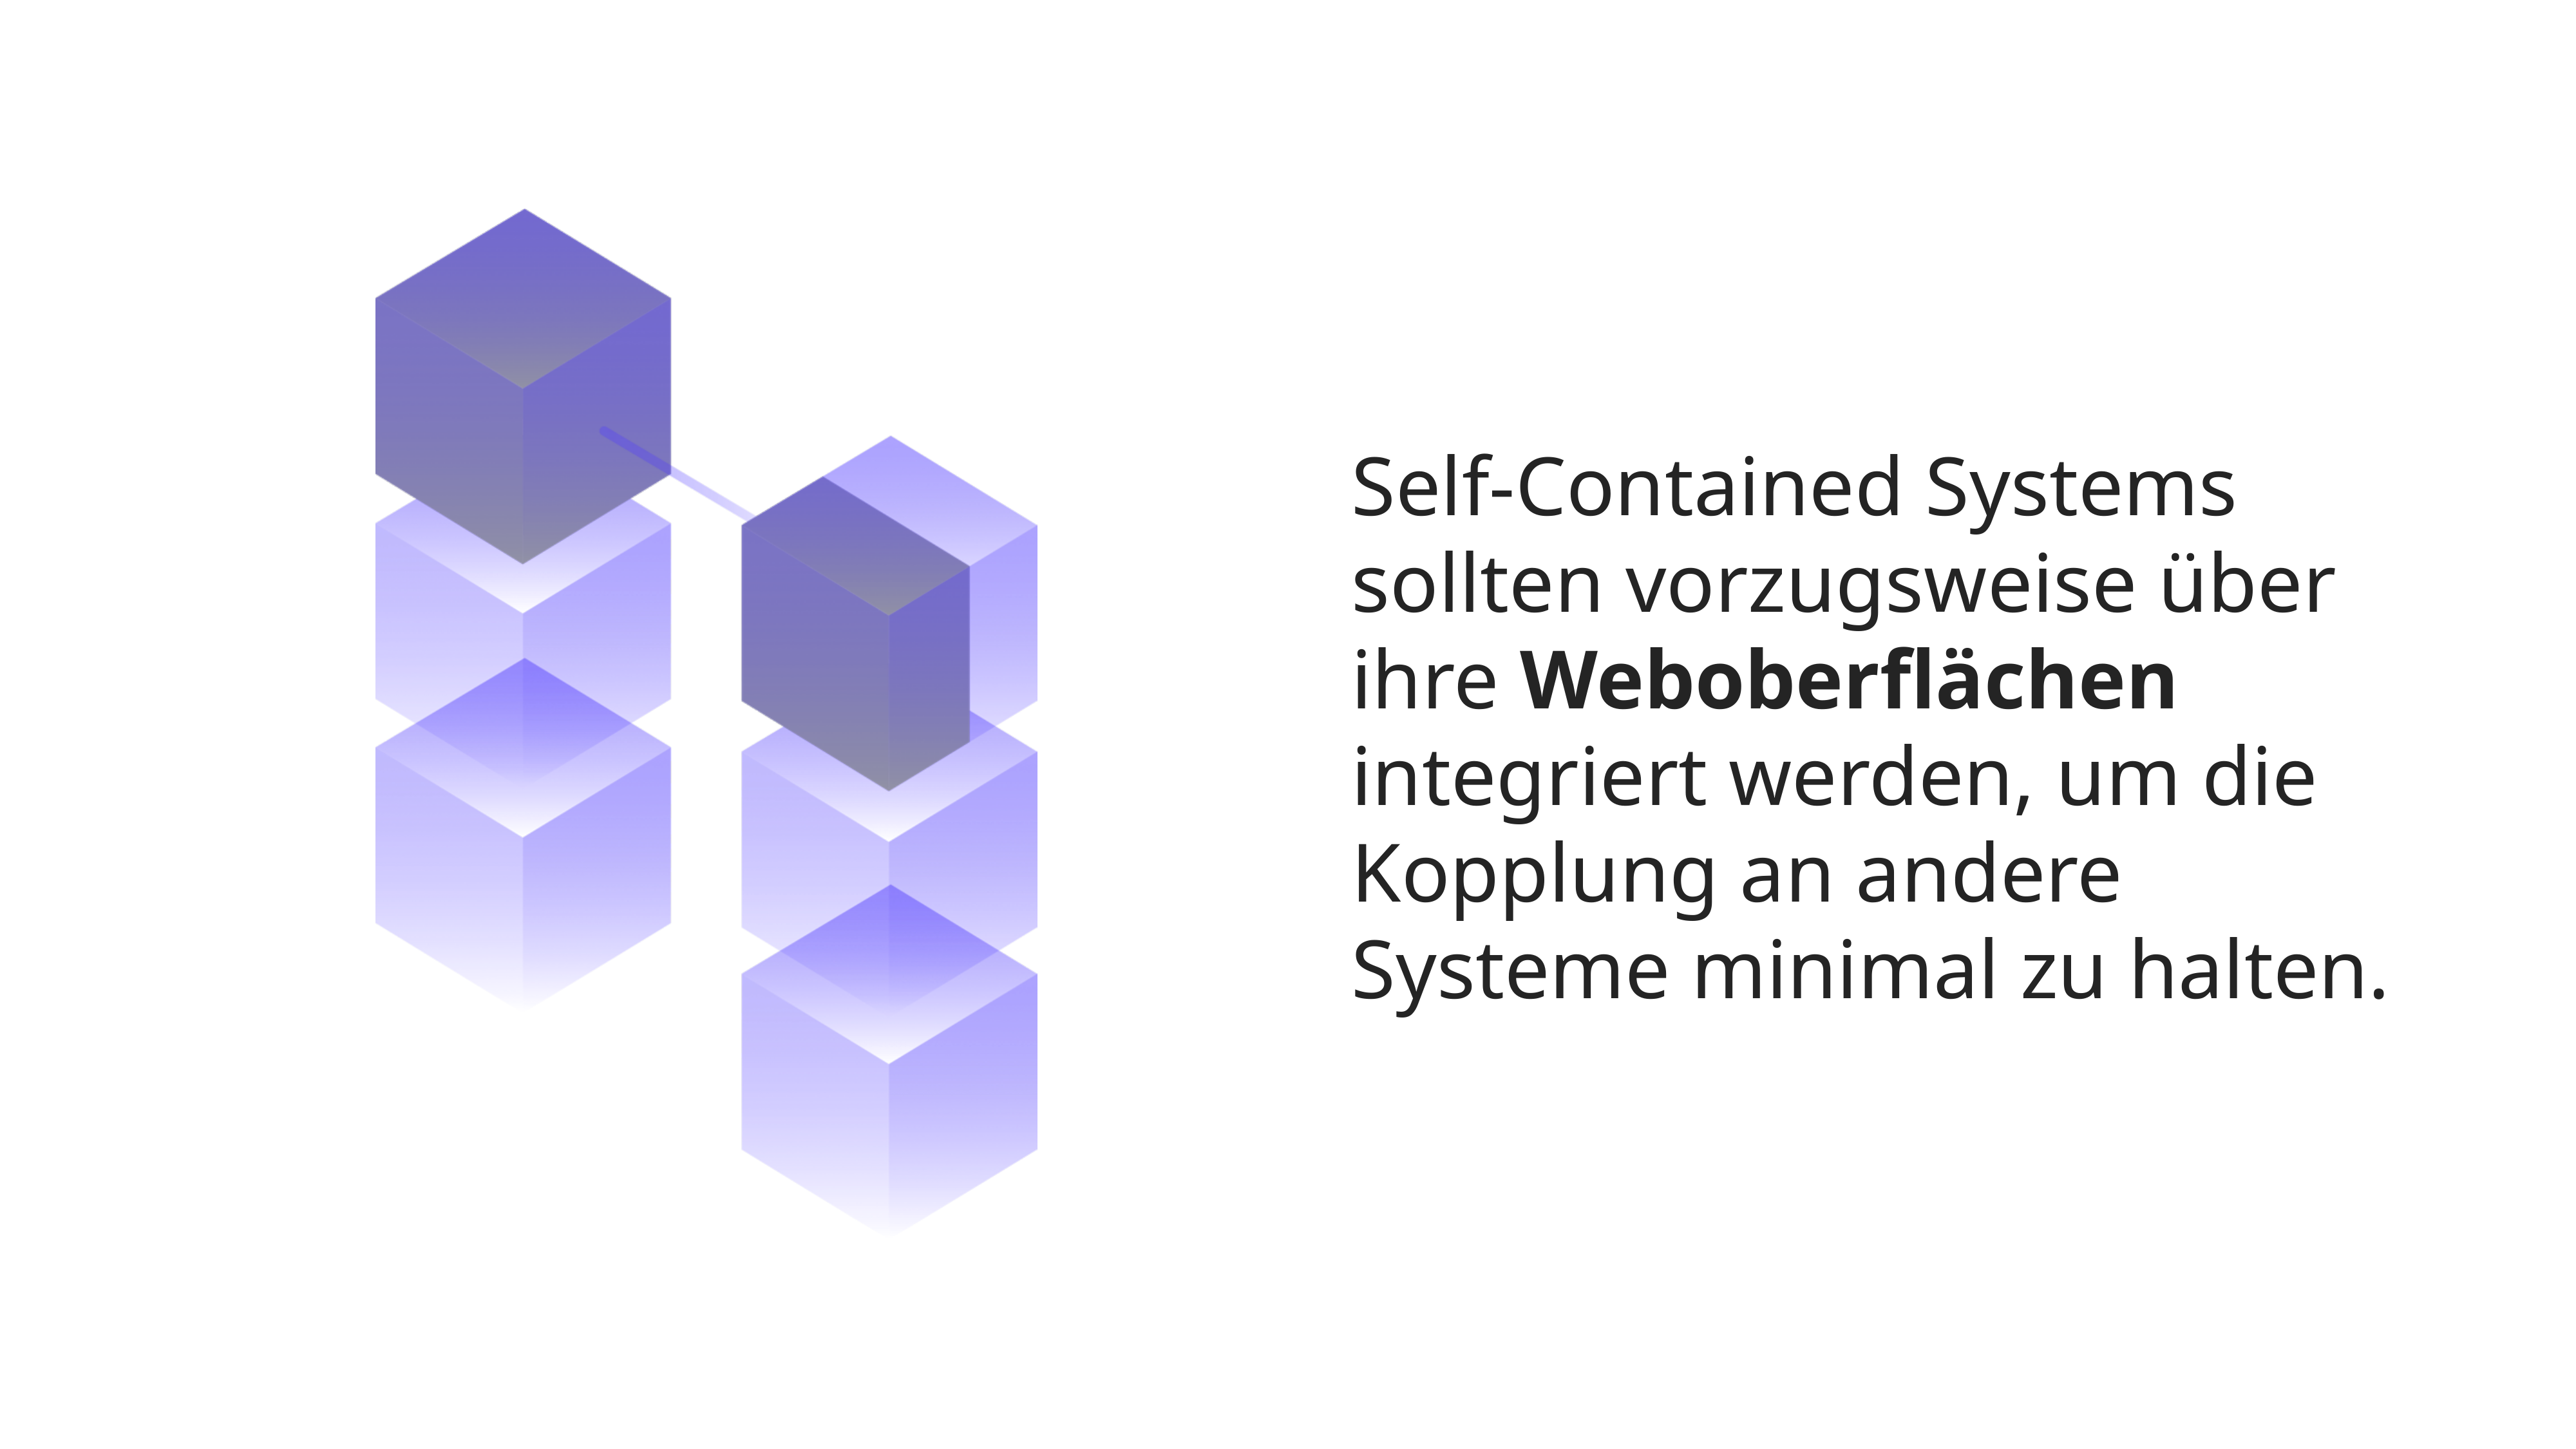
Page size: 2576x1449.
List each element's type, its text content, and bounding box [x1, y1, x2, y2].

list Self-Contained Systems sollten vorzugsweise über ihre Weboberflächen integriert werden, um die Kopplung an andere Systeme minimal zu halten. [1351, 127, 2423, 1322]
picture [375, 209, 1037, 1240]
